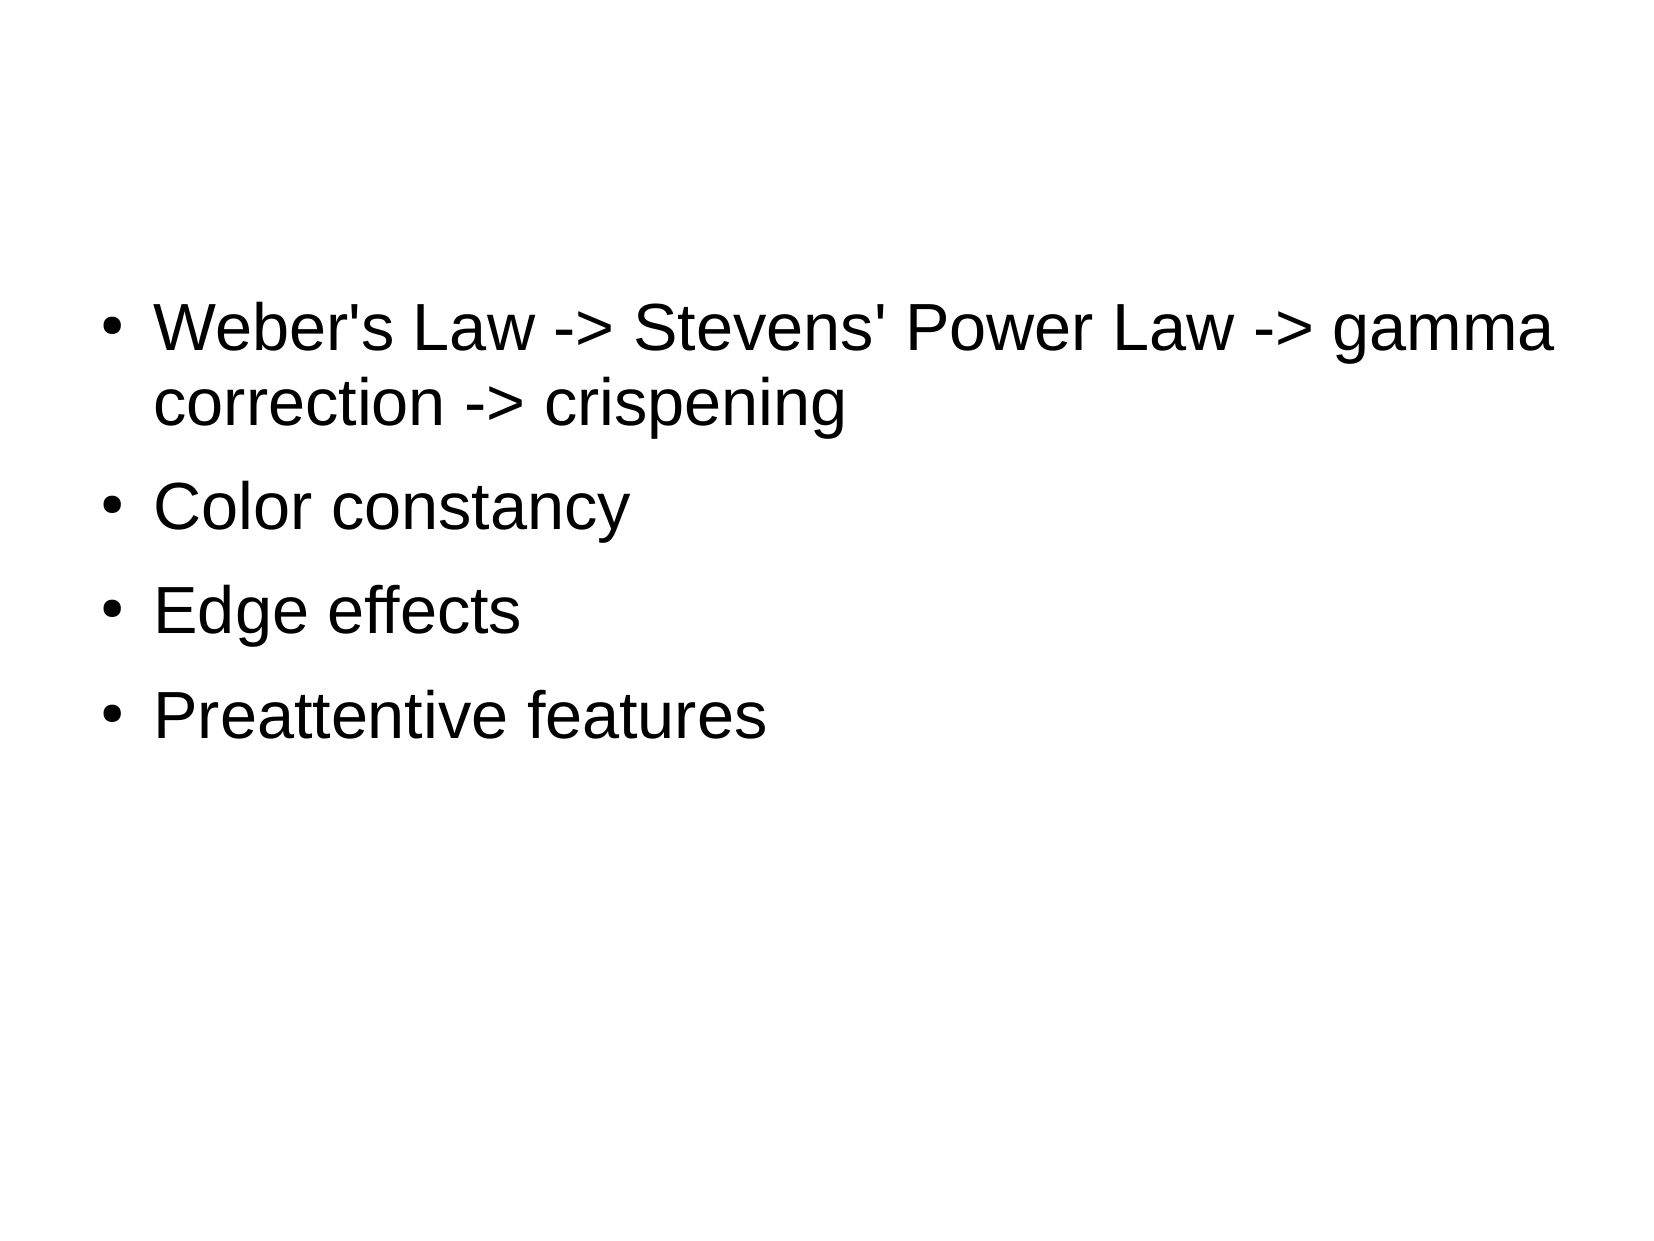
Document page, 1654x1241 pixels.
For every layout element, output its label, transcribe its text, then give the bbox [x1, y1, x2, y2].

list Weber's Law -> Stevens' Power Law -> gamma correction -> crispening Color constancy Edge effects Preattentive features [82, 290, 1571, 1109]
